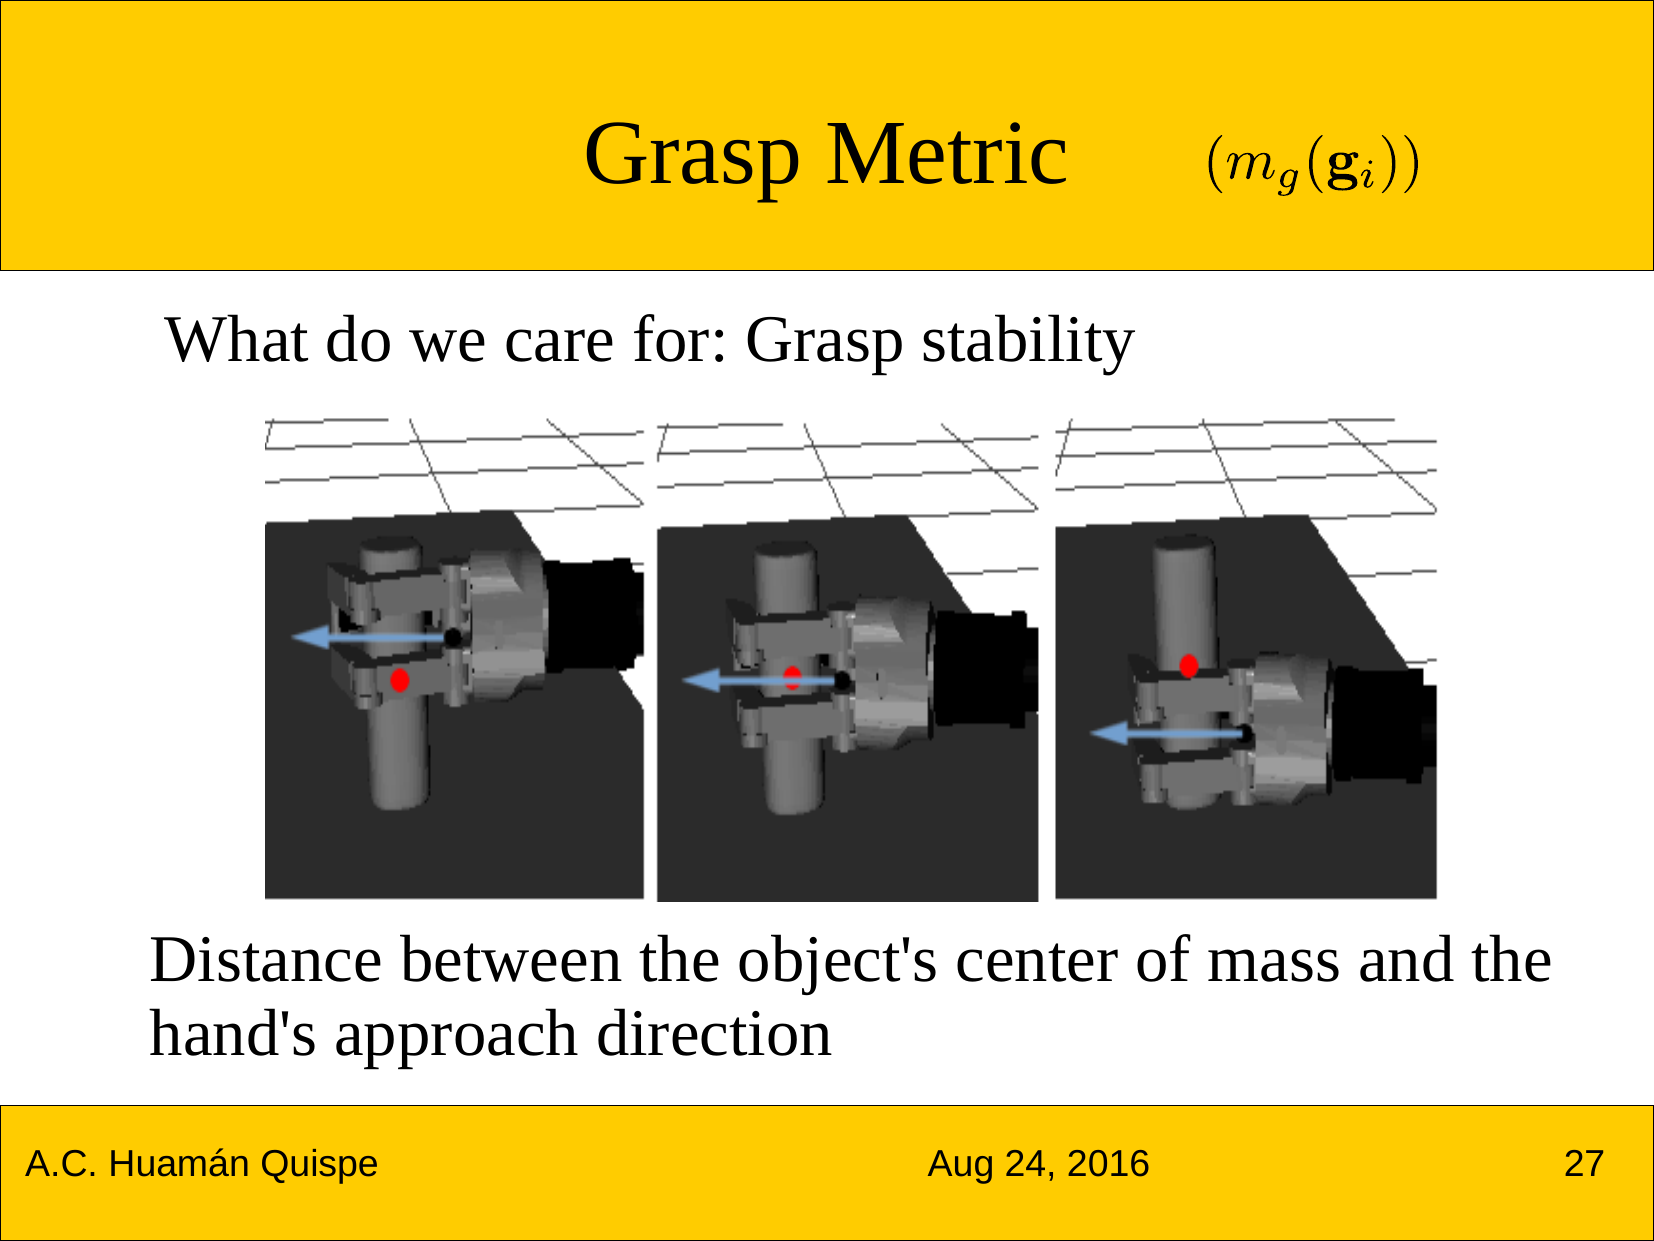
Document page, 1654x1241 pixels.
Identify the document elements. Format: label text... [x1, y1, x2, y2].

picture [265, 393, 1441, 902]
text_box [1202, 135, 1424, 196]
text_box What do we care for: Grasp stability [150, 294, 1153, 384]
title Grasp Metric [82, 49, 1571, 257]
text_box Distance between the object's center of mass and the hand's approach direction [135, 914, 1571, 1078]
